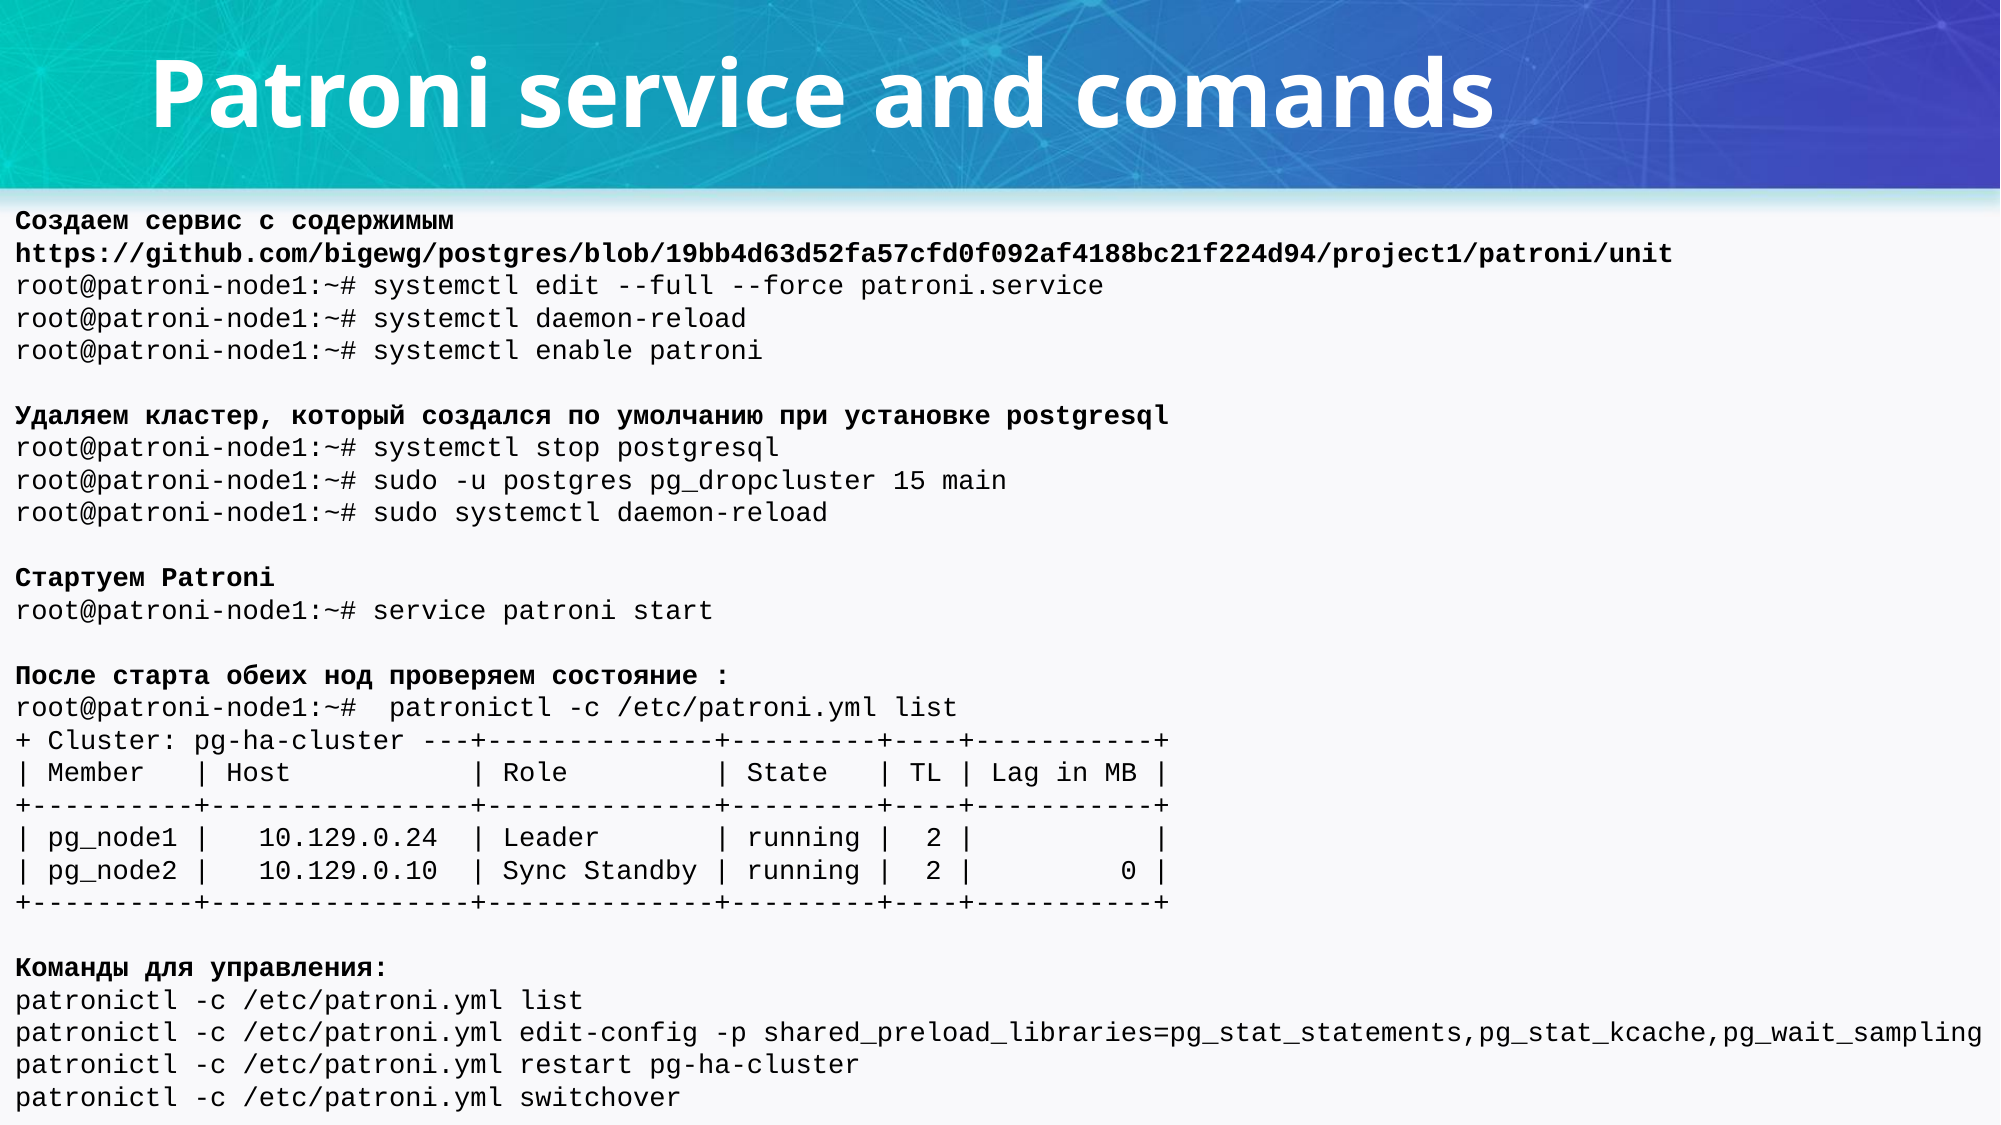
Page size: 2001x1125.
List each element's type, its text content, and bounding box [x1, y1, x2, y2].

picture [0, 0, 2000, 187]
text_box Patroni service and comands [133, 31, 1779, 163]
text_box Создаем сервис с содержимым https://github.com/bigewg/postgres/blob/19bb4d63d52fa57cfd0f092af4188bc21f224d94/project1/patroni/unit root@patroni-node1:~# systemctl edit --full --force patroni.service root@patroni-node1:~# systemctl daemon-reload root@patroni-node1:~# systemctl enable patroni Удаляем кластер, который создался по умолчанию при установке postgresql root@patroni-node1:~# systemctl stop postgresql root@patroni-node1:~# sudo -u postgres pg_dropcluster 15 main root@patroni-node1:~# sudo systemctl daemon-reload Стартуем Patroni root@patroni-node1:~# service patroni start После старта обеих нод проверяем состояние : root@patroni-node1:~# patronictl -c /etc/patroni.yml list + Cluster: pg-ha-cluster ---+--------------+---------+----+-----------+ | Member | Host | Role | State | TL | Lag in MB | +----------+----------------+--------------+---------+----+-----------+ | pg_node1 | 10.129.0.24 | Leader | running | 2 | | | pg_node2 | 10.129.0.10 | Sync Standby | running | 2 | 0 | +----------+----------------+--------------+---------+----+-----------+ Команды для управления: patronictl -c /etc/patroni.yml list patronictl -c /etc/patroni.yml edit-config -p shared_preload_libraries=pg_stat_statements,pg_stat_kcache,pg_wait_sampling patronictl -c /etc/patroni.yml restart pg-ha-cluster patronictl -c /etc/patroni.yml switchover [0, 187, 2000, 1125]
